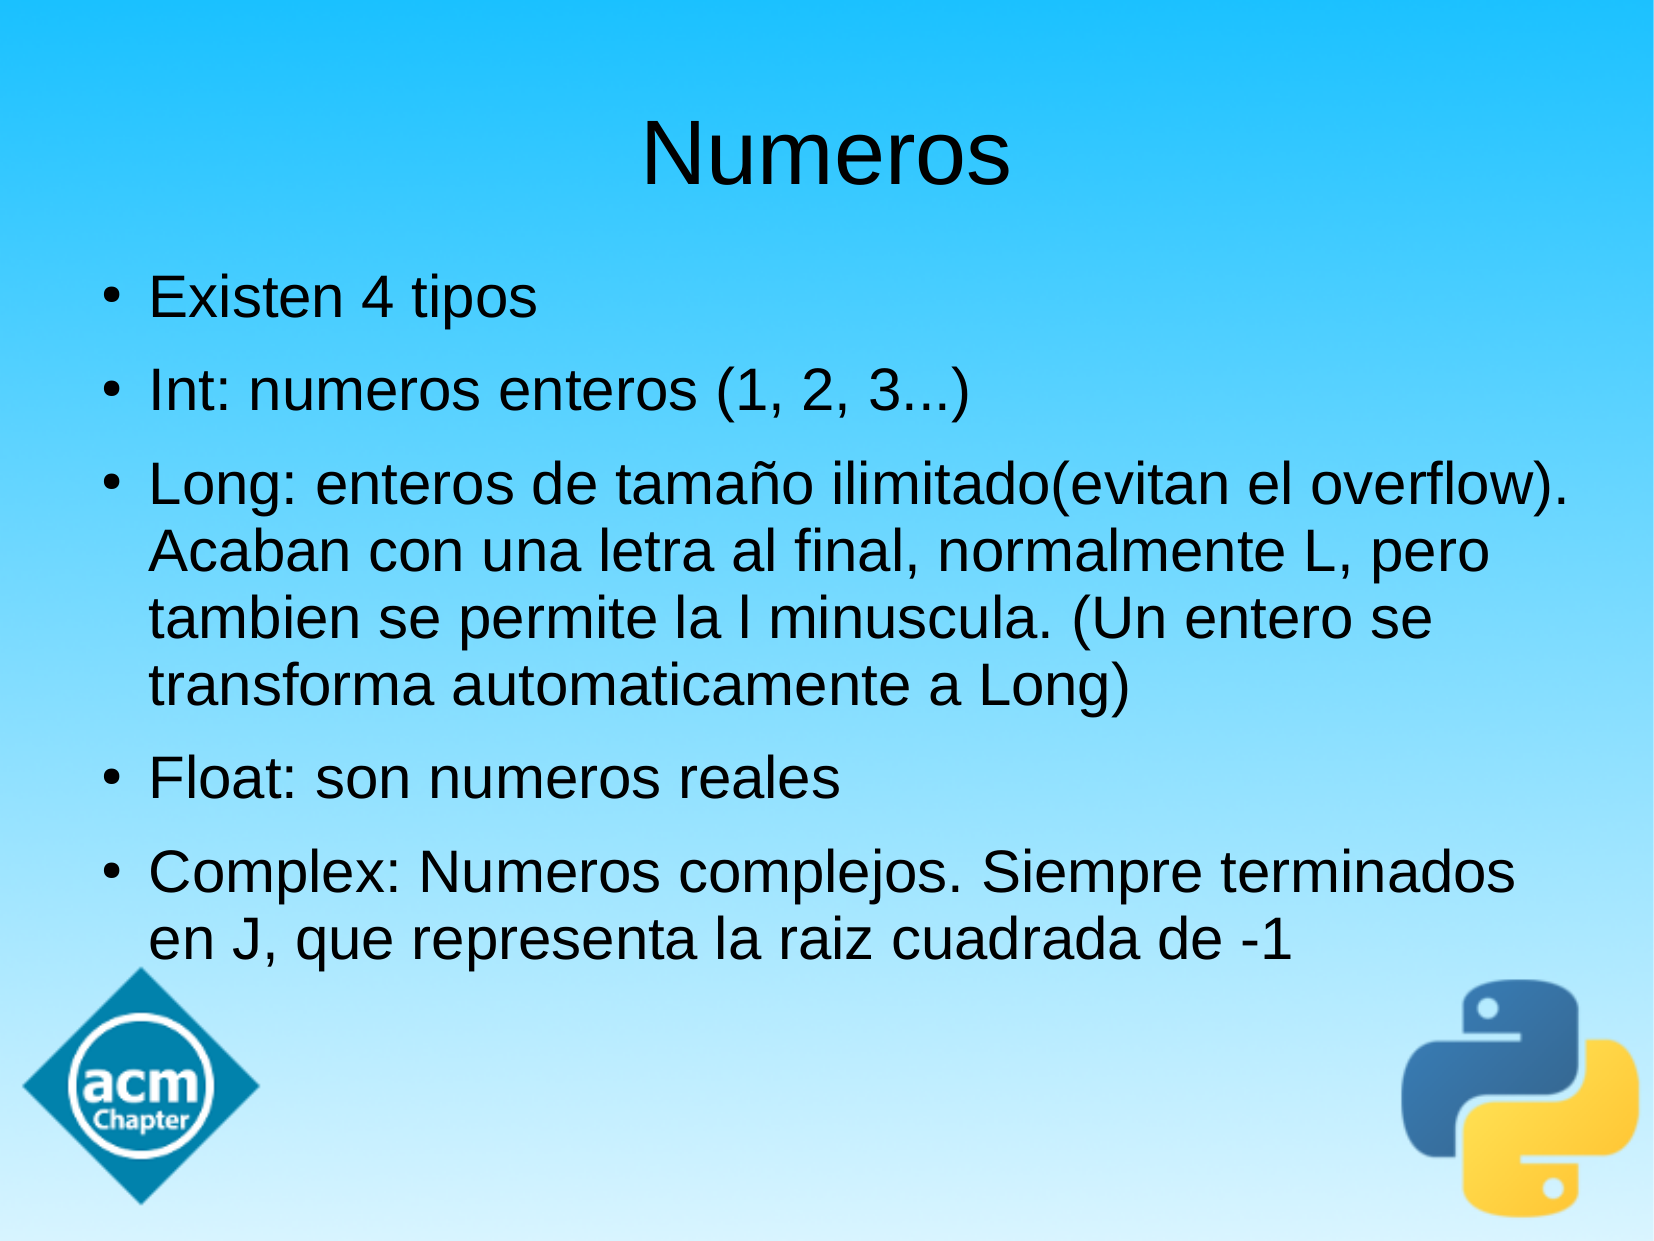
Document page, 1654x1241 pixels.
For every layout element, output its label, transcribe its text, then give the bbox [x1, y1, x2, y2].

list Existen 4 tipos Int: numeros enteros (1, 2, 3...) Long: enteros de tamaño ilimitado(evitan el overflow). Acaban con una letra al final, normalmente L, pero tambien se permite la l minuscula. (Un entero se transforma automaticamente a Long) Float: son numeros reales Complex: Numeros complejos. Siempre terminados en J, que representa la raiz cuadrada de -1 [85, 262, 1574, 983]
title Numeros [82, 49, 1571, 257]
picture [0, 0, 1654, 1241]
